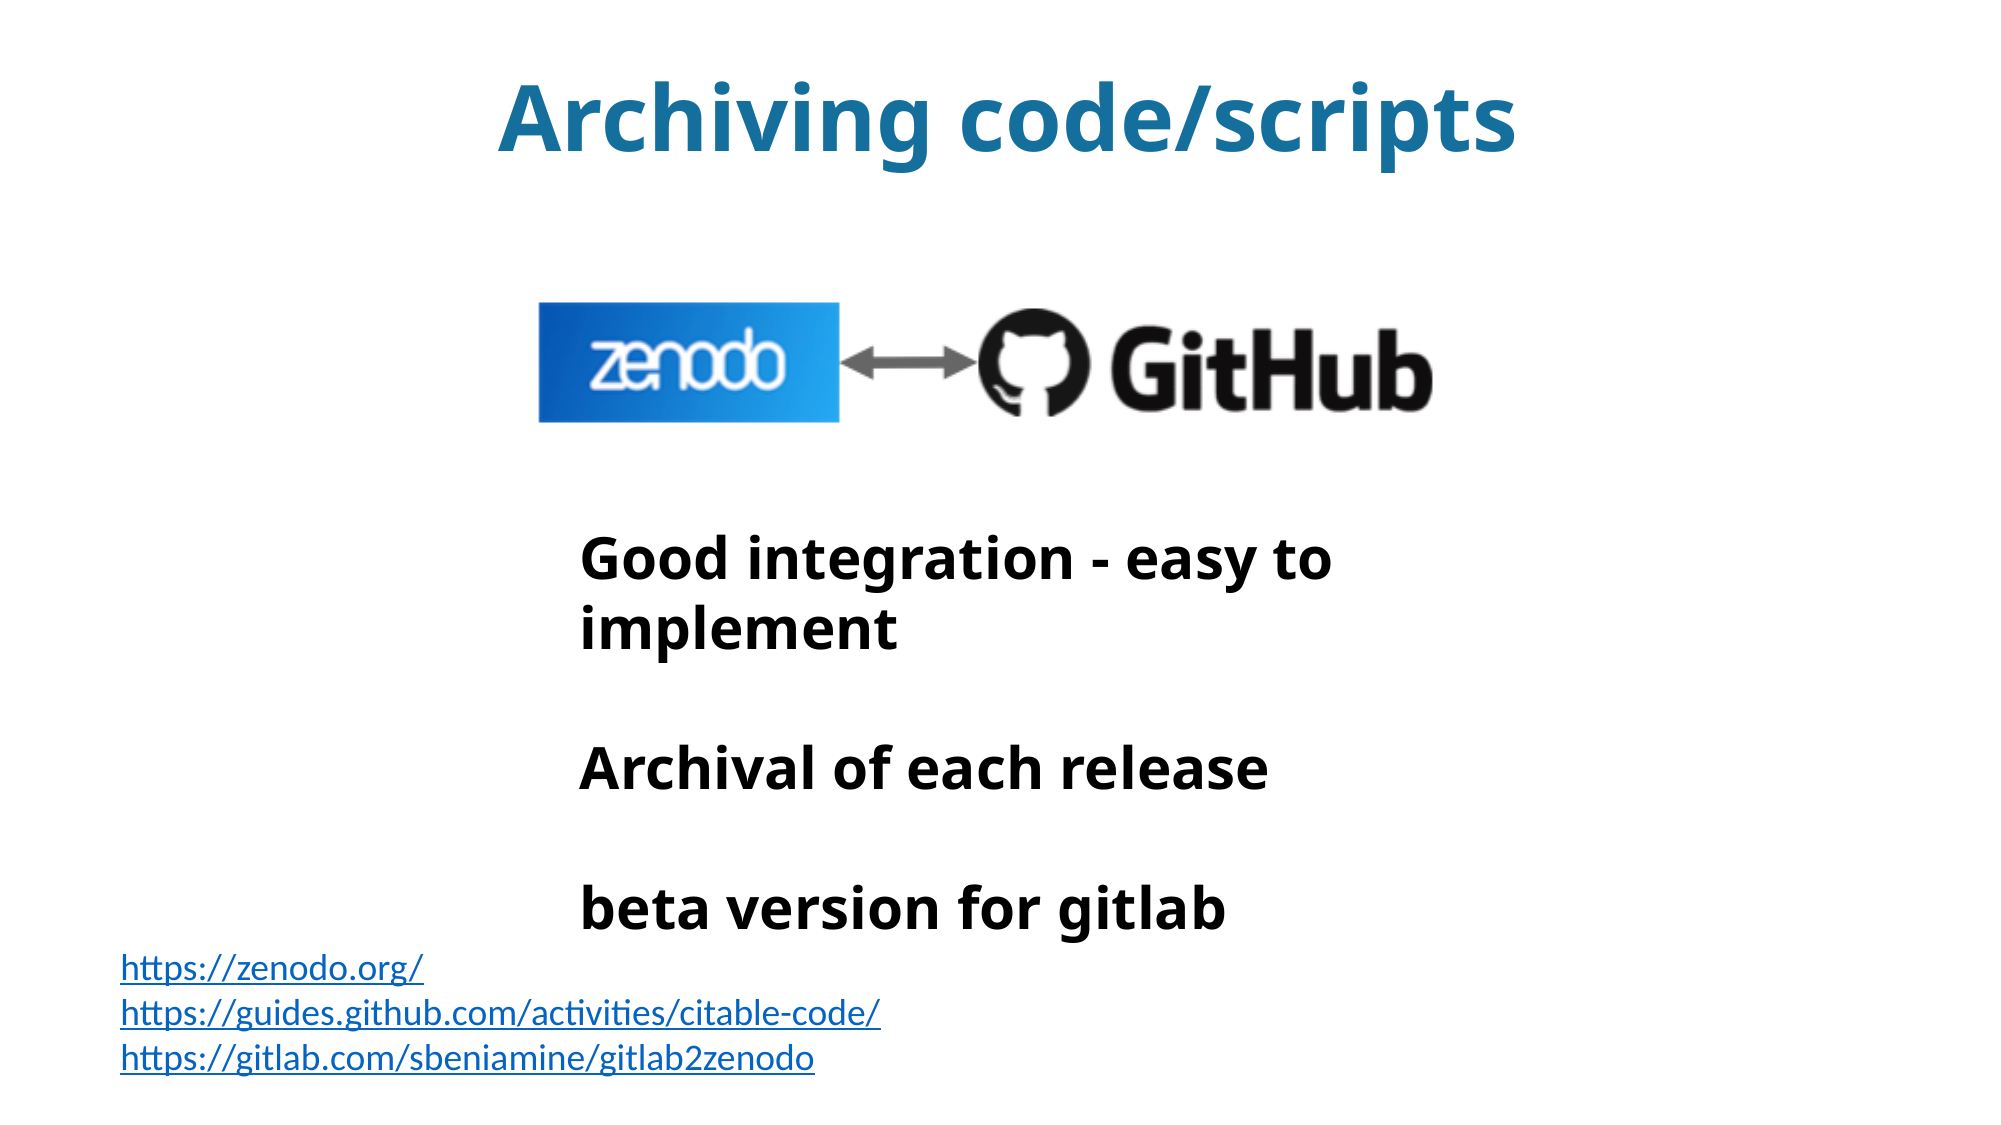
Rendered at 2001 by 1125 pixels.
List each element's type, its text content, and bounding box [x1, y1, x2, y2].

title Archiving code/scripts [137, 59, 1880, 183]
picture [483, 277, 1461, 443]
text_box https://zenodo.org/ https://guides.github.com/activities/citable-code/ https://gitlab.com/sbeniamine/gitlab2zenodo [105, 935, 907, 1086]
text_box Good integration - easy to implement Archival of each release beta version for gitlab [564, 514, 1559, 994]
